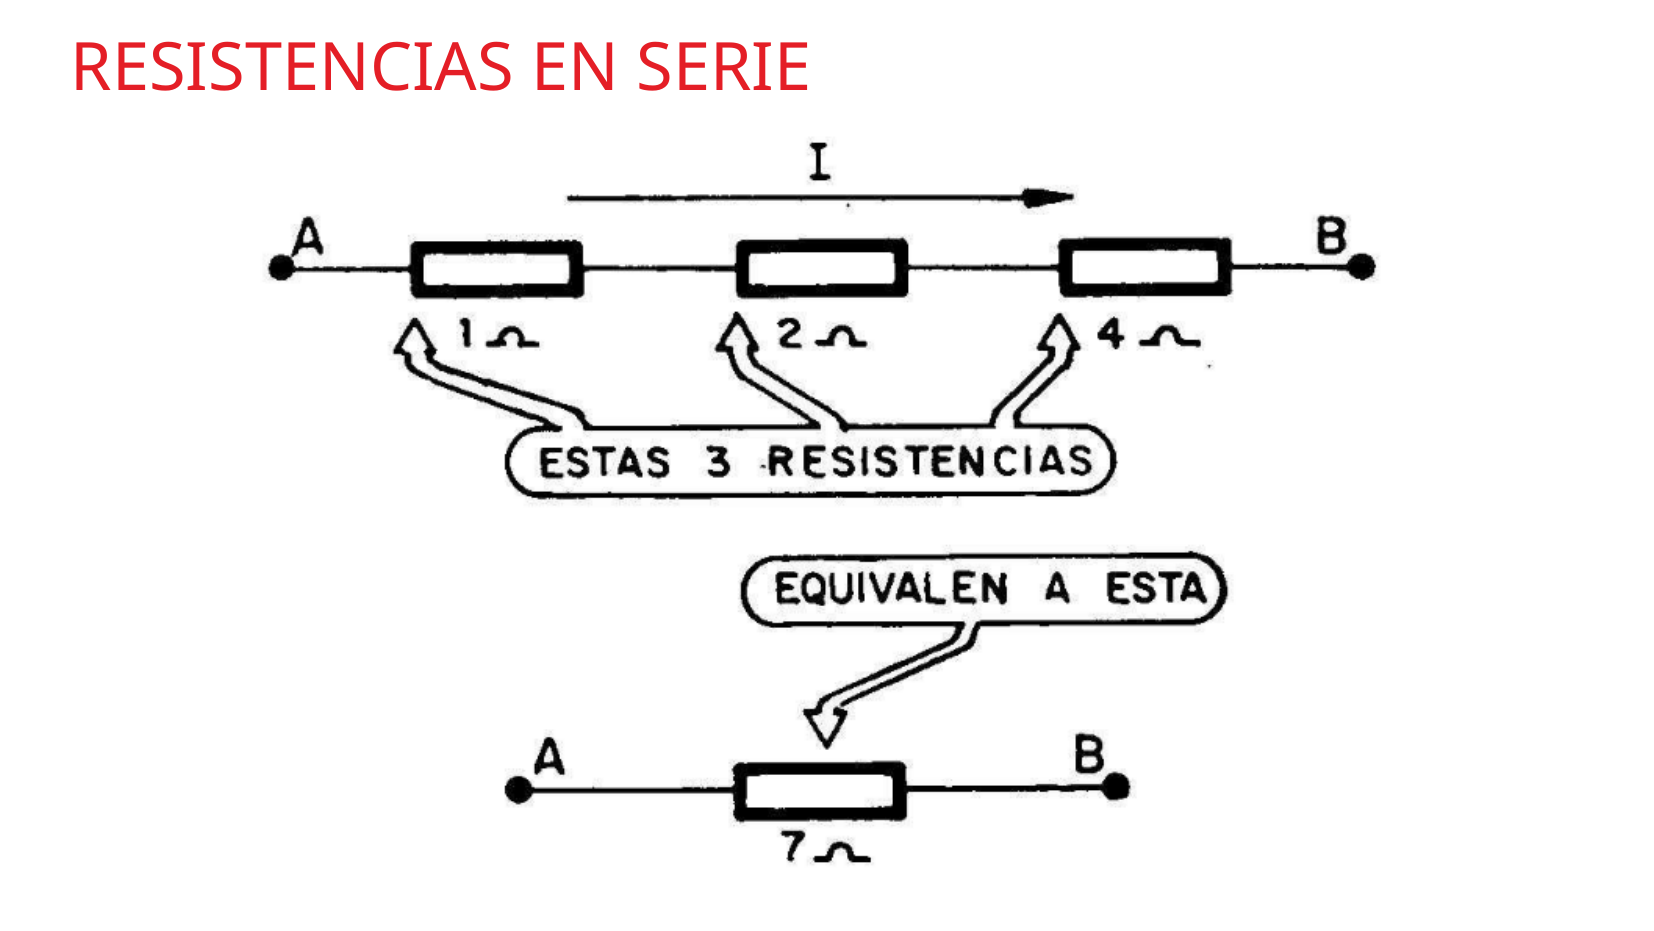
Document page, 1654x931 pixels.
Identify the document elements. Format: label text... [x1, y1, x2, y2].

title RESISTENCIAS EN SERIE [70, 11, 1347, 118]
picture [244, 93, 1409, 886]
